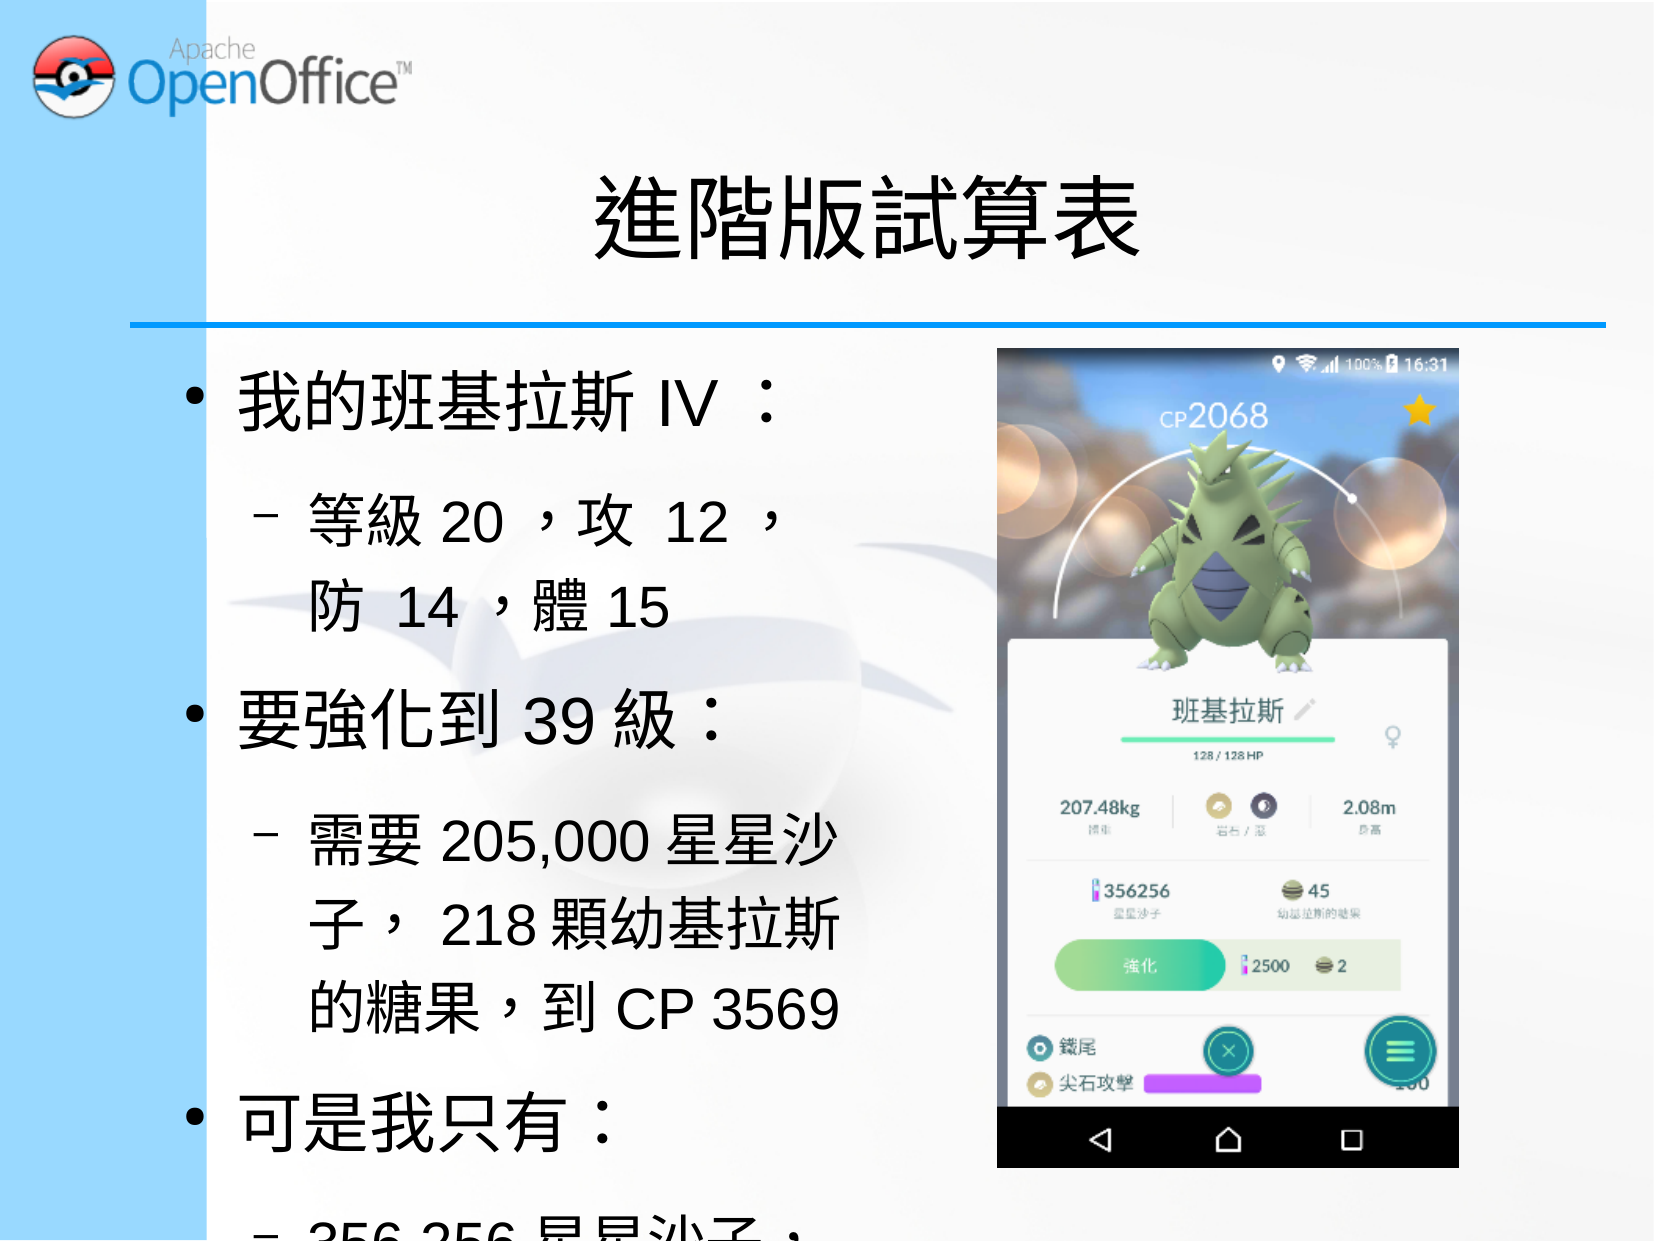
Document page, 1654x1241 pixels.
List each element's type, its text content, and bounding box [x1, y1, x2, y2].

picture [31, 2, 1654, 1241]
picture [603, 1228, 633, 1234]
title 進階版試算表 [165, 108, 1571, 316]
picture [545, 1228, 575, 1234]
picture [545, 1220, 575, 1225]
picture [603, 1220, 633, 1225]
list 我的班基拉斯IV： 等級20，攻 12，防 14，體15 要強化到39級： 需要205,000星星沙子，218顆幼基拉斯的糖果，到CP 3569 可是我只有： 356,256星星沙子，45顆幼基拉斯的糖果 [165, 349, 852, 1168]
